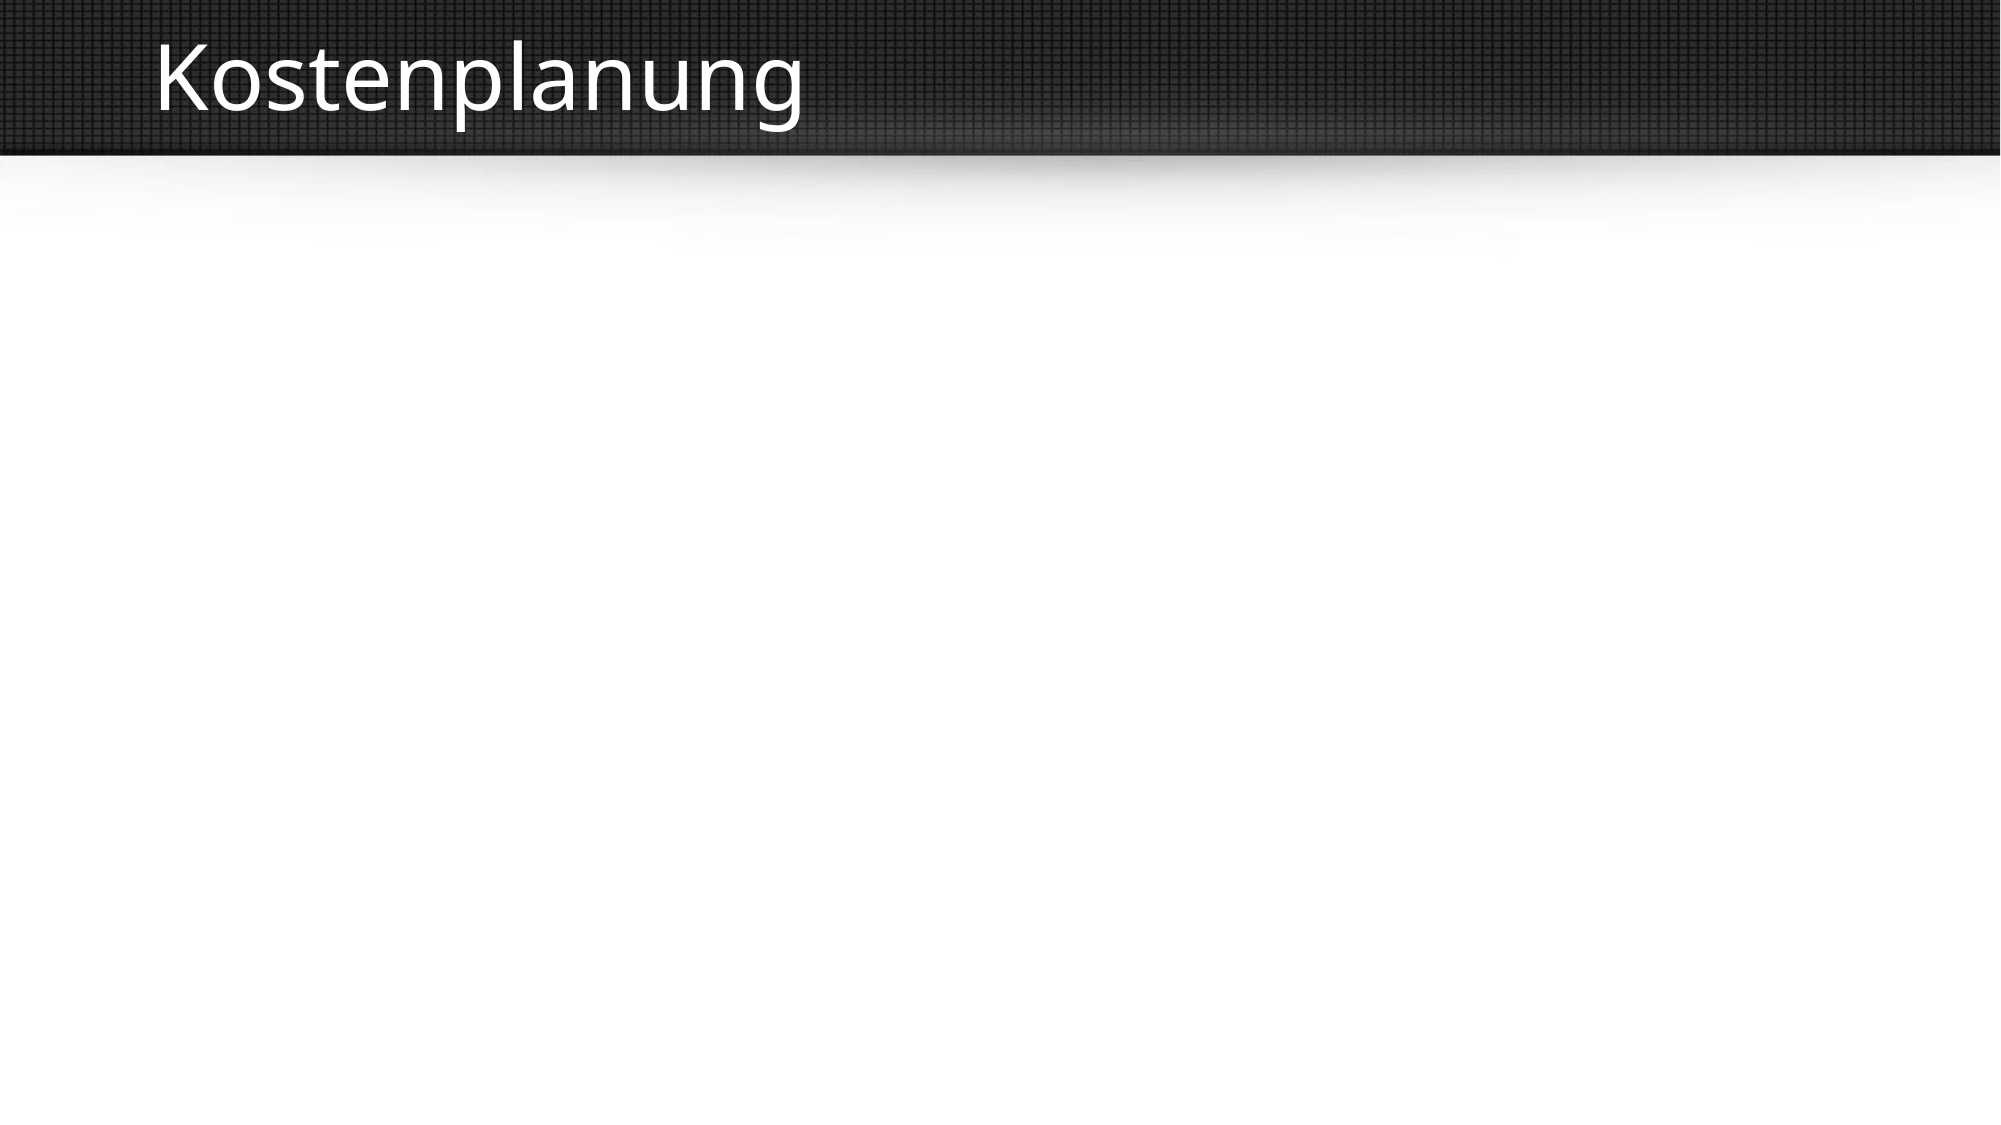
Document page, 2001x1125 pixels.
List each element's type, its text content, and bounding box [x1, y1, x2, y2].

title Kostenplanung [137, 0, 1863, 190]
